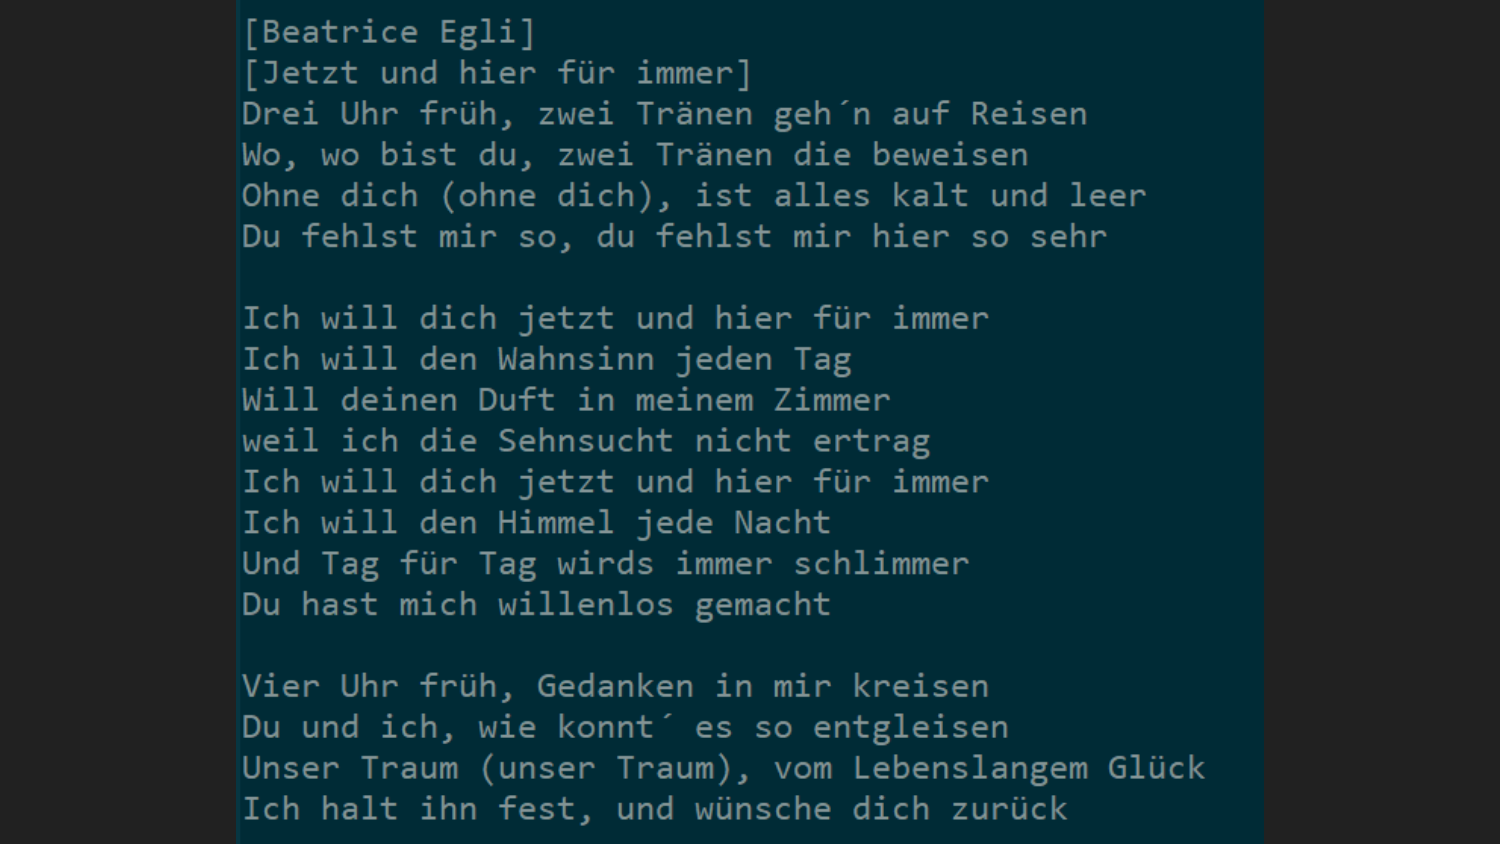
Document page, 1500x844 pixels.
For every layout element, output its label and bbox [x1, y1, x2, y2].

picture [933, 762, 948, 778]
picture [874, 762, 889, 778]
picture [481, 673, 496, 697]
picture [442, 680, 457, 697]
picture [717, 803, 732, 819]
picture [991, 231, 1009, 247]
picture [520, 517, 535, 533]
picture [954, 558, 968, 574]
picture [716, 108, 732, 124]
picture [1031, 182, 1047, 206]
picture [835, 550, 850, 574]
picture [519, 558, 537, 581]
picture [481, 182, 496, 206]
picture [344, 26, 358, 42]
picture [480, 388, 497, 410]
picture [441, 796, 456, 819]
picture [421, 428, 437, 451]
picture [481, 231, 496, 247]
picture [520, 353, 535, 369]
picture [1110, 190, 1126, 206]
picture [383, 762, 398, 778]
picture [932, 101, 950, 124]
picture [480, 141, 496, 165]
picture [519, 387, 537, 410]
picture [443, 734, 452, 743]
picture [342, 61, 358, 83]
picture [775, 762, 791, 778]
picture [540, 762, 555, 778]
picture [558, 60, 576, 83]
picture [618, 680, 634, 697]
picture [559, 435, 575, 451]
picture [441, 313, 456, 329]
picture [283, 108, 299, 124]
picture [973, 680, 988, 697]
picture [538, 674, 555, 697]
picture [638, 558, 653, 574]
picture [854, 796, 870, 819]
picture [776, 803, 790, 819]
picture [756, 313, 771, 329]
picture [382, 509, 397, 533]
picture [636, 394, 673, 410]
picture [322, 20, 338, 42]
picture [383, 680, 398, 697]
picture [697, 223, 712, 247]
picture [303, 591, 319, 615]
picture [757, 558, 771, 574]
picture [362, 223, 378, 247]
picture [284, 305, 299, 329]
picture [677, 762, 714, 778]
picture [284, 796, 299, 819]
picture [540, 591, 555, 615]
picture [502, 693, 511, 703]
picture [244, 674, 261, 697]
picture [855, 313, 871, 329]
picture [283, 680, 299, 697]
picture [795, 509, 811, 533]
picture [579, 476, 594, 492]
picture [638, 67, 653, 83]
picture [421, 60, 437, 83]
picture [657, 796, 673, 819]
picture [322, 476, 340, 492]
picture [638, 313, 653, 329]
picture [717, 721, 732, 737]
picture [638, 803, 653, 819]
picture [503, 120, 511, 130]
picture [656, 67, 694, 83]
picture [565, 558, 576, 574]
picture [972, 102, 989, 124]
picture [697, 149, 712, 165]
picture [638, 428, 653, 451]
picture [992, 762, 1007, 778]
picture [500, 762, 515, 778]
picture [677, 558, 752, 574]
picture [992, 721, 1008, 737]
picture [1032, 231, 1047, 247]
picture [400, 550, 419, 574]
picture [1012, 762, 1027, 778]
picture [422, 149, 437, 165]
picture [618, 182, 634, 206]
picture [422, 558, 437, 574]
picture [343, 353, 358, 369]
picture [617, 756, 635, 778]
picture [660, 202, 668, 212]
picture [343, 558, 358, 574]
picture [402, 182, 417, 206]
picture [500, 67, 516, 83]
picture [736, 108, 752, 124]
picture [1169, 762, 1183, 778]
picture [894, 231, 909, 247]
picture [777, 313, 792, 329]
picture [540, 346, 555, 369]
picture [933, 182, 948, 206]
picture [913, 762, 929, 778]
picture [579, 558, 594, 574]
picture [284, 509, 299, 533]
picture [716, 599, 732, 615]
picture [284, 762, 299, 778]
picture [323, 599, 338, 615]
picture [1012, 108, 1027, 124]
picture [756, 721, 771, 737]
picture [559, 762, 575, 778]
picture [284, 346, 299, 369]
picture [559, 470, 574, 492]
picture [244, 102, 261, 124]
picture [539, 476, 555, 492]
picture [439, 231, 458, 247]
picture [248, 60, 257, 91]
picture [1051, 108, 1067, 124]
picture [736, 803, 752, 819]
picture [560, 714, 574, 737]
picture [836, 435, 850, 451]
picture [500, 511, 516, 533]
picture [874, 721, 891, 745]
picture [521, 67, 535, 83]
picture [382, 394, 397, 410]
picture [500, 429, 516, 451]
picture [717, 223, 732, 247]
picture [973, 803, 988, 819]
picture [461, 803, 476, 819]
picture [481, 19, 496, 42]
picture [697, 435, 712, 451]
picture [1012, 803, 1027, 819]
picture [538, 231, 556, 247]
picture [520, 762, 535, 778]
picture [815, 101, 830, 124]
picture [264, 231, 279, 247]
picture [599, 108, 614, 124]
picture [953, 149, 968, 165]
picture [892, 558, 930, 574]
picture [442, 20, 455, 42]
picture [539, 388, 555, 410]
picture [599, 721, 614, 737]
picture [363, 468, 378, 492]
picture [855, 476, 870, 492]
picture [479, 721, 497, 737]
picture [875, 803, 889, 819]
picture [973, 231, 988, 247]
picture [578, 599, 594, 615]
picture [460, 435, 476, 451]
picture [677, 469, 693, 492]
picture [363, 26, 378, 42]
picture [894, 313, 909, 329]
picture [599, 435, 614, 451]
picture [441, 435, 456, 451]
picture [638, 673, 653, 697]
picture [857, 756, 870, 778]
picture [717, 190, 732, 206]
picture [912, 149, 930, 165]
picture [875, 680, 890, 697]
picture [756, 476, 771, 492]
picture [520, 599, 535, 615]
picture [1071, 223, 1086, 247]
picture [618, 721, 634, 737]
picture [815, 558, 829, 574]
picture [599, 353, 614, 369]
picture [836, 231, 850, 247]
picture [934, 231, 949, 247]
picture [264, 394, 279, 410]
picture [577, 149, 596, 165]
picture [362, 673, 378, 697]
picture [304, 428, 318, 451]
picture [599, 190, 612, 206]
picture [284, 469, 299, 492]
picture [599, 509, 614, 533]
picture [756, 599, 771, 615]
picture [657, 517, 673, 533]
picture [697, 108, 712, 124]
picture [579, 313, 594, 329]
picture [1051, 231, 1067, 247]
picture [914, 108, 929, 124]
picture [561, 243, 570, 253]
picture [420, 673, 438, 696]
picture [322, 313, 340, 329]
picture [697, 721, 712, 737]
picture [323, 231, 338, 247]
picture [243, 435, 261, 451]
picture [461, 591, 476, 615]
picture [814, 305, 832, 329]
picture [914, 680, 929, 697]
picture [756, 149, 771, 165]
picture [422, 714, 437, 737]
picture [264, 680, 279, 697]
picture [933, 680, 948, 697]
picture [264, 435, 279, 451]
picture [243, 388, 261, 410]
picture [815, 182, 830, 206]
picture [381, 797, 397, 819]
picture [834, 190, 850, 206]
picture [815, 721, 830, 737]
picture [777, 476, 791, 492]
picture [973, 476, 988, 492]
picture [460, 26, 478, 50]
picture [618, 231, 634, 247]
picture [343, 517, 358, 533]
picture [441, 476, 456, 492]
picture [559, 591, 574, 615]
picture [736, 149, 752, 165]
picture [795, 141, 811, 165]
picture [342, 387, 358, 410]
picture [578, 721, 596, 737]
picture [342, 674, 358, 697]
picture [736, 680, 752, 697]
picture [382, 141, 397, 165]
picture [914, 796, 929, 819]
picture [402, 394, 417, 410]
picture [284, 435, 299, 451]
picture [992, 149, 1008, 165]
picture [1071, 182, 1086, 206]
picture [383, 108, 397, 124]
picture [539, 803, 555, 819]
picture [480, 552, 497, 574]
picture [775, 721, 792, 737]
picture [933, 721, 948, 737]
picture [322, 353, 340, 369]
picture [1092, 231, 1106, 247]
picture [382, 721, 397, 737]
picture [342, 182, 358, 206]
picture [421, 305, 437, 329]
picture [500, 26, 515, 42]
picture [343, 803, 358, 819]
picture [875, 394, 890, 410]
picture [598, 149, 614, 165]
picture [343, 313, 358, 329]
picture [720, 753, 729, 786]
picture [520, 313, 532, 336]
picture [737, 476, 752, 492]
picture [835, 721, 850, 737]
picture [775, 388, 791, 410]
picture [519, 803, 535, 819]
picture [638, 476, 653, 492]
picture [736, 511, 752, 533]
picture [522, 161, 531, 171]
picture [519, 435, 535, 451]
picture [304, 387, 319, 410]
picture [481, 469, 496, 492]
picture [677, 108, 693, 124]
picture [598, 223, 614, 247]
picture [776, 599, 790, 615]
picture [598, 470, 614, 492]
picture [599, 599, 614, 615]
picture [244, 225, 261, 247]
picture [834, 149, 850, 165]
picture [992, 190, 1008, 206]
picture [481, 67, 496, 83]
picture [795, 108, 811, 124]
picture [637, 102, 654, 124]
picture [322, 517, 340, 533]
picture [1189, 755, 1204, 778]
picture [264, 20, 279, 42]
picture [973, 149, 988, 165]
picture [245, 306, 259, 329]
picture [658, 599, 673, 615]
picture [559, 149, 574, 165]
picture [912, 476, 968, 492]
picture [874, 141, 889, 165]
picture [816, 680, 831, 697]
picture [323, 552, 339, 574]
picture [382, 26, 396, 42]
picture [814, 511, 830, 533]
picture [420, 101, 438, 124]
picture [402, 149, 417, 165]
picture [1031, 762, 1048, 786]
picture [283, 550, 299, 574]
picture [421, 509, 437, 533]
picture [933, 149, 949, 165]
picture [973, 755, 988, 778]
picture [894, 476, 909, 492]
picture [400, 599, 437, 615]
picture [401, 225, 417, 247]
picture [264, 517, 278, 533]
picture [953, 803, 968, 819]
picture [559, 307, 574, 329]
picture [500, 721, 515, 737]
picture [874, 558, 889, 574]
picture [894, 714, 909, 737]
picture [893, 680, 909, 697]
picture [303, 762, 319, 778]
picture [539, 313, 555, 329]
picture [461, 313, 475, 329]
picture [303, 721, 319, 737]
picture [618, 550, 634, 574]
picture [500, 558, 515, 574]
picture [499, 796, 517, 819]
picture [245, 797, 259, 819]
picture [244, 756, 260, 778]
picture [794, 231, 812, 247]
picture [677, 509, 693, 533]
picture [1051, 762, 1088, 778]
picture [973, 313, 989, 329]
picture [303, 61, 318, 83]
picture [248, 19, 257, 50]
picture [717, 435, 732, 451]
picture [442, 108, 456, 124]
picture [756, 428, 771, 451]
picture [775, 108, 792, 132]
picture [483, 753, 493, 786]
picture [402, 762, 417, 778]
picture [894, 182, 910, 206]
picture [1109, 756, 1126, 778]
picture [461, 517, 476, 533]
picture [264, 476, 278, 492]
picture [854, 550, 870, 574]
picture [953, 762, 968, 778]
picture [894, 803, 908, 819]
picture [362, 305, 378, 329]
picture [363, 346, 378, 369]
picture [657, 429, 673, 451]
picture [599, 394, 614, 410]
picture [618, 591, 633, 615]
picture [697, 190, 712, 206]
picture [343, 223, 358, 247]
picture [264, 762, 279, 778]
picture [382, 305, 397, 329]
picture [1150, 762, 1165, 778]
picture [304, 680, 320, 697]
picture [283, 26, 299, 42]
picture [244, 552, 260, 574]
picture [441, 353, 456, 369]
picture [894, 108, 909, 124]
picture [697, 394, 712, 410]
picture [677, 353, 690, 377]
picture [442, 558, 457, 574]
picture [657, 143, 674, 165]
picture [637, 599, 655, 615]
picture [774, 680, 811, 697]
picture [696, 803, 714, 819]
picture [815, 593, 830, 615]
picture [855, 190, 870, 206]
picture [638, 353, 653, 369]
picture [461, 353, 476, 369]
picture [638, 517, 650, 541]
picture [738, 774, 747, 784]
picture [641, 181, 650, 213]
picture [717, 680, 732, 697]
picture [441, 394, 456, 410]
picture [264, 313, 278, 329]
picture [736, 313, 752, 329]
picture [953, 721, 968, 737]
picture [794, 762, 832, 778]
picture [775, 429, 791, 451]
picture [286, 161, 294, 171]
picture [993, 803, 1008, 819]
picture [538, 517, 594, 533]
picture [756, 353, 771, 369]
picture [952, 680, 968, 697]
picture [362, 756, 379, 778]
picture [362, 593, 377, 615]
picture [342, 102, 358, 124]
picture [343, 599, 358, 615]
picture [323, 67, 338, 83]
picture [913, 231, 929, 247]
picture [600, 558, 614, 574]
picture [894, 435, 909, 451]
picture [322, 149, 359, 165]
picture [659, 108, 673, 124]
picture [739, 60, 749, 91]
picture [500, 190, 515, 206]
picture [382, 190, 396, 206]
picture [302, 223, 320, 247]
picture [579, 394, 594, 410]
picture [558, 108, 576, 124]
picture [362, 190, 378, 206]
picture [559, 353, 575, 369]
picture [795, 347, 812, 369]
picture [578, 108, 594, 124]
picture [717, 469, 732, 492]
picture [382, 231, 397, 247]
picture [1032, 108, 1047, 124]
picture [343, 435, 358, 451]
picture [815, 231, 830, 247]
picture [461, 231, 476, 247]
picture [264, 803, 278, 819]
picture [658, 313, 673, 329]
picture [421, 346, 437, 369]
picture [264, 721, 279, 737]
picture [264, 61, 278, 83]
picture [914, 190, 929, 206]
picture [835, 313, 850, 329]
picture [952, 184, 968, 206]
picture [581, 815, 590, 825]
picture [776, 517, 790, 533]
picture [558, 558, 565, 574]
picture [284, 190, 299, 206]
picture [992, 108, 1008, 124]
picture [382, 346, 397, 369]
picture [813, 394, 870, 410]
picture [1130, 755, 1145, 778]
picture [559, 797, 574, 819]
picture [855, 108, 870, 124]
picture [323, 721, 338, 737]
picture [540, 428, 555, 451]
picture [1071, 108, 1086, 124]
picture [461, 108, 476, 124]
picture [243, 184, 261, 206]
picture [579, 353, 594, 369]
picture [697, 67, 712, 83]
picture [283, 67, 299, 83]
picture [382, 468, 397, 492]
picture [284, 387, 299, 410]
picture [401, 26, 417, 42]
picture [1032, 803, 1045, 819]
picture [795, 182, 811, 206]
picture [1012, 149, 1027, 165]
picture [402, 67, 417, 83]
picture [913, 721, 929, 737]
picture [815, 353, 830, 369]
picture [579, 190, 594, 206]
picture [245, 347, 259, 369]
picture [737, 231, 752, 247]
picture [893, 149, 909, 165]
picture [323, 796, 338, 819]
picture [245, 470, 259, 492]
picture [637, 715, 653, 737]
picture [854, 429, 869, 451]
picture [697, 353, 712, 369]
picture [912, 313, 968, 329]
picture [1090, 190, 1106, 206]
picture [324, 762, 339, 778]
picture [580, 762, 594, 778]
picture [244, 593, 261, 615]
picture [444, 181, 453, 213]
picture [855, 673, 870, 697]
picture [559, 182, 575, 206]
picture [834, 353, 852, 377]
picture [559, 680, 575, 697]
picture [696, 599, 714, 622]
picture [362, 101, 378, 124]
picture [422, 803, 437, 819]
picture [815, 435, 830, 451]
picture [363, 509, 378, 533]
picture [579, 67, 594, 83]
picture [500, 394, 515, 410]
picture [756, 517, 771, 533]
picture [264, 599, 279, 615]
picture [717, 305, 732, 329]
picture [776, 190, 791, 206]
picture [481, 305, 496, 329]
picture [363, 796, 378, 819]
picture [735, 394, 753, 410]
picture [499, 347, 517, 369]
picture [1052, 796, 1067, 819]
picture [874, 223, 889, 247]
picture [796, 394, 811, 410]
picture [854, 715, 869, 737]
picture [814, 468, 832, 492]
picture [506, 599, 517, 615]
picture [677, 305, 693, 329]
picture [382, 67, 397, 83]
picture [402, 721, 416, 737]
picture [460, 190, 477, 206]
picture [657, 680, 673, 697]
picture [894, 755, 909, 778]
picture [265, 108, 279, 124]
picture [441, 143, 456, 165]
picture [362, 435, 376, 451]
picture [736, 435, 750, 451]
picture [304, 26, 319, 42]
picture [875, 435, 889, 451]
picture [598, 307, 614, 329]
picture [656, 223, 674, 247]
picture [422, 762, 458, 778]
picture [342, 714, 358, 737]
picture [520, 476, 532, 500]
picture [264, 353, 278, 369]
picture [441, 599, 455, 615]
picture [815, 149, 830, 165]
picture [264, 558, 279, 574]
picture [243, 143, 281, 165]
picture [1131, 190, 1145, 206]
picture [362, 394, 378, 410]
picture [382, 428, 397, 451]
picture [735, 599, 753, 615]
picture [658, 762, 673, 778]
picture [913, 435, 930, 459]
picture [245, 511, 259, 533]
picture [461, 681, 476, 697]
picture [618, 353, 634, 369]
picture [578, 673, 594, 697]
picture [796, 558, 811, 574]
picture [600, 67, 614, 83]
picture [716, 394, 732, 410]
picture [1012, 190, 1027, 206]
picture [677, 680, 693, 697]
picture [736, 184, 751, 206]
picture [304, 108, 319, 124]
picture [717, 149, 732, 165]
picture [303, 190, 319, 206]
picture [461, 60, 476, 83]
picture [835, 476, 850, 492]
picture [697, 517, 712, 533]
picture [618, 435, 632, 451]
picture [441, 517, 456, 533]
picture [264, 182, 279, 206]
picture [933, 558, 949, 574]
picture [519, 190, 535, 206]
picture [362, 558, 379, 581]
picture [579, 435, 594, 451]
picture [795, 796, 811, 819]
picture [421, 469, 437, 492]
picture [343, 476, 358, 492]
picture [522, 19, 532, 50]
picture [815, 803, 830, 819]
picture [421, 394, 437, 410]
picture [716, 346, 732, 369]
picture [500, 149, 515, 165]
picture [678, 149, 693, 165]
picture [972, 721, 988, 737]
picture [540, 108, 555, 124]
picture [618, 149, 633, 165]
picture [795, 591, 811, 615]
picture [499, 599, 506, 615]
picture [736, 353, 752, 369]
picture [756, 803, 771, 819]
picture [658, 476, 673, 492]
picture [461, 476, 475, 492]
picture [520, 231, 535, 247]
picture [677, 231, 693, 247]
picture [678, 394, 692, 410]
picture [599, 680, 614, 697]
picture [639, 762, 653, 778]
picture [755, 225, 771, 247]
picture [244, 715, 261, 737]
picture [718, 67, 732, 83]
picture [618, 803, 634, 819]
picture [481, 101, 496, 124]
picture [519, 721, 535, 737]
